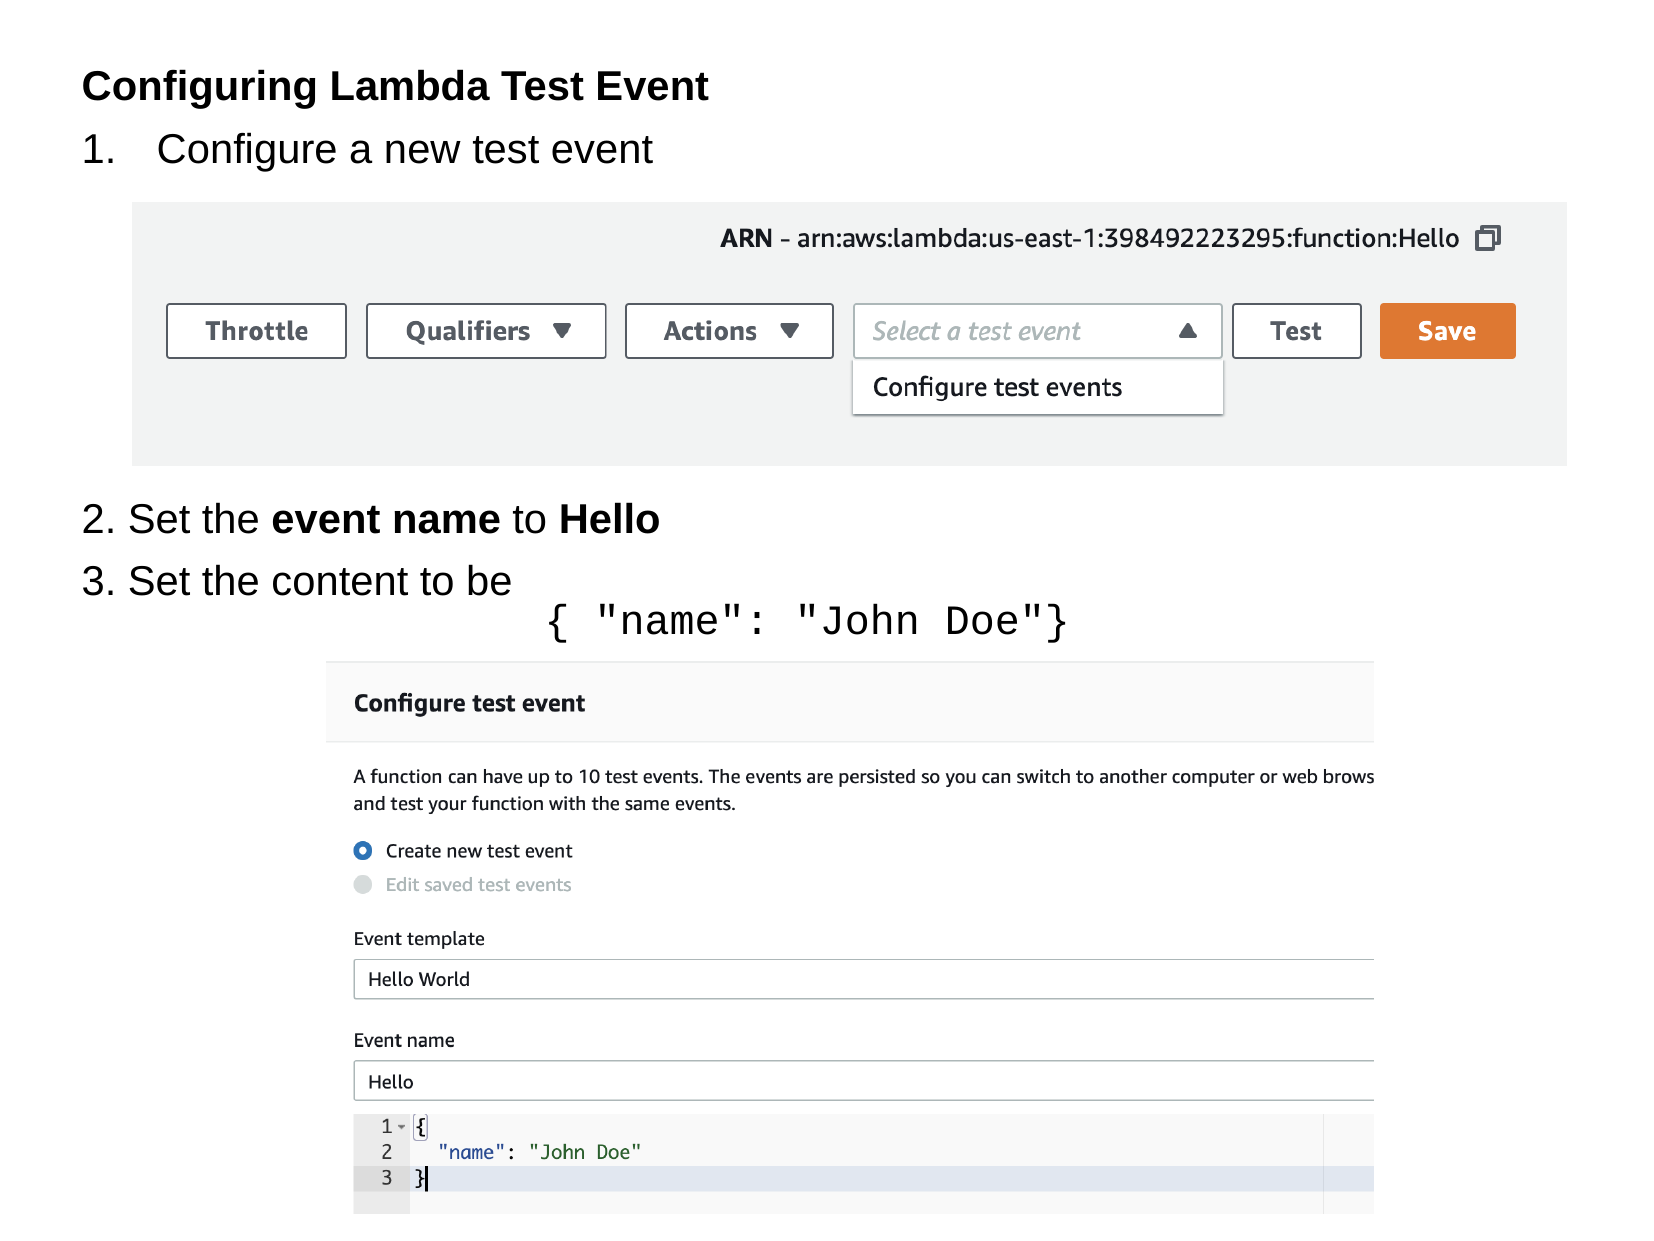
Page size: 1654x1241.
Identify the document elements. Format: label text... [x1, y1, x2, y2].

text_box Configuring Lambda Test Event Configure a new test event [81, 58, 1619, 203]
picture [326, 661, 1374, 1214]
text_box 2. Set the event name to Hello 3. Set the content to be [81, 491, 1619, 636]
text_box { "name": "John Doe"} [544, 592, 1156, 661]
picture [132, 202, 1567, 466]
